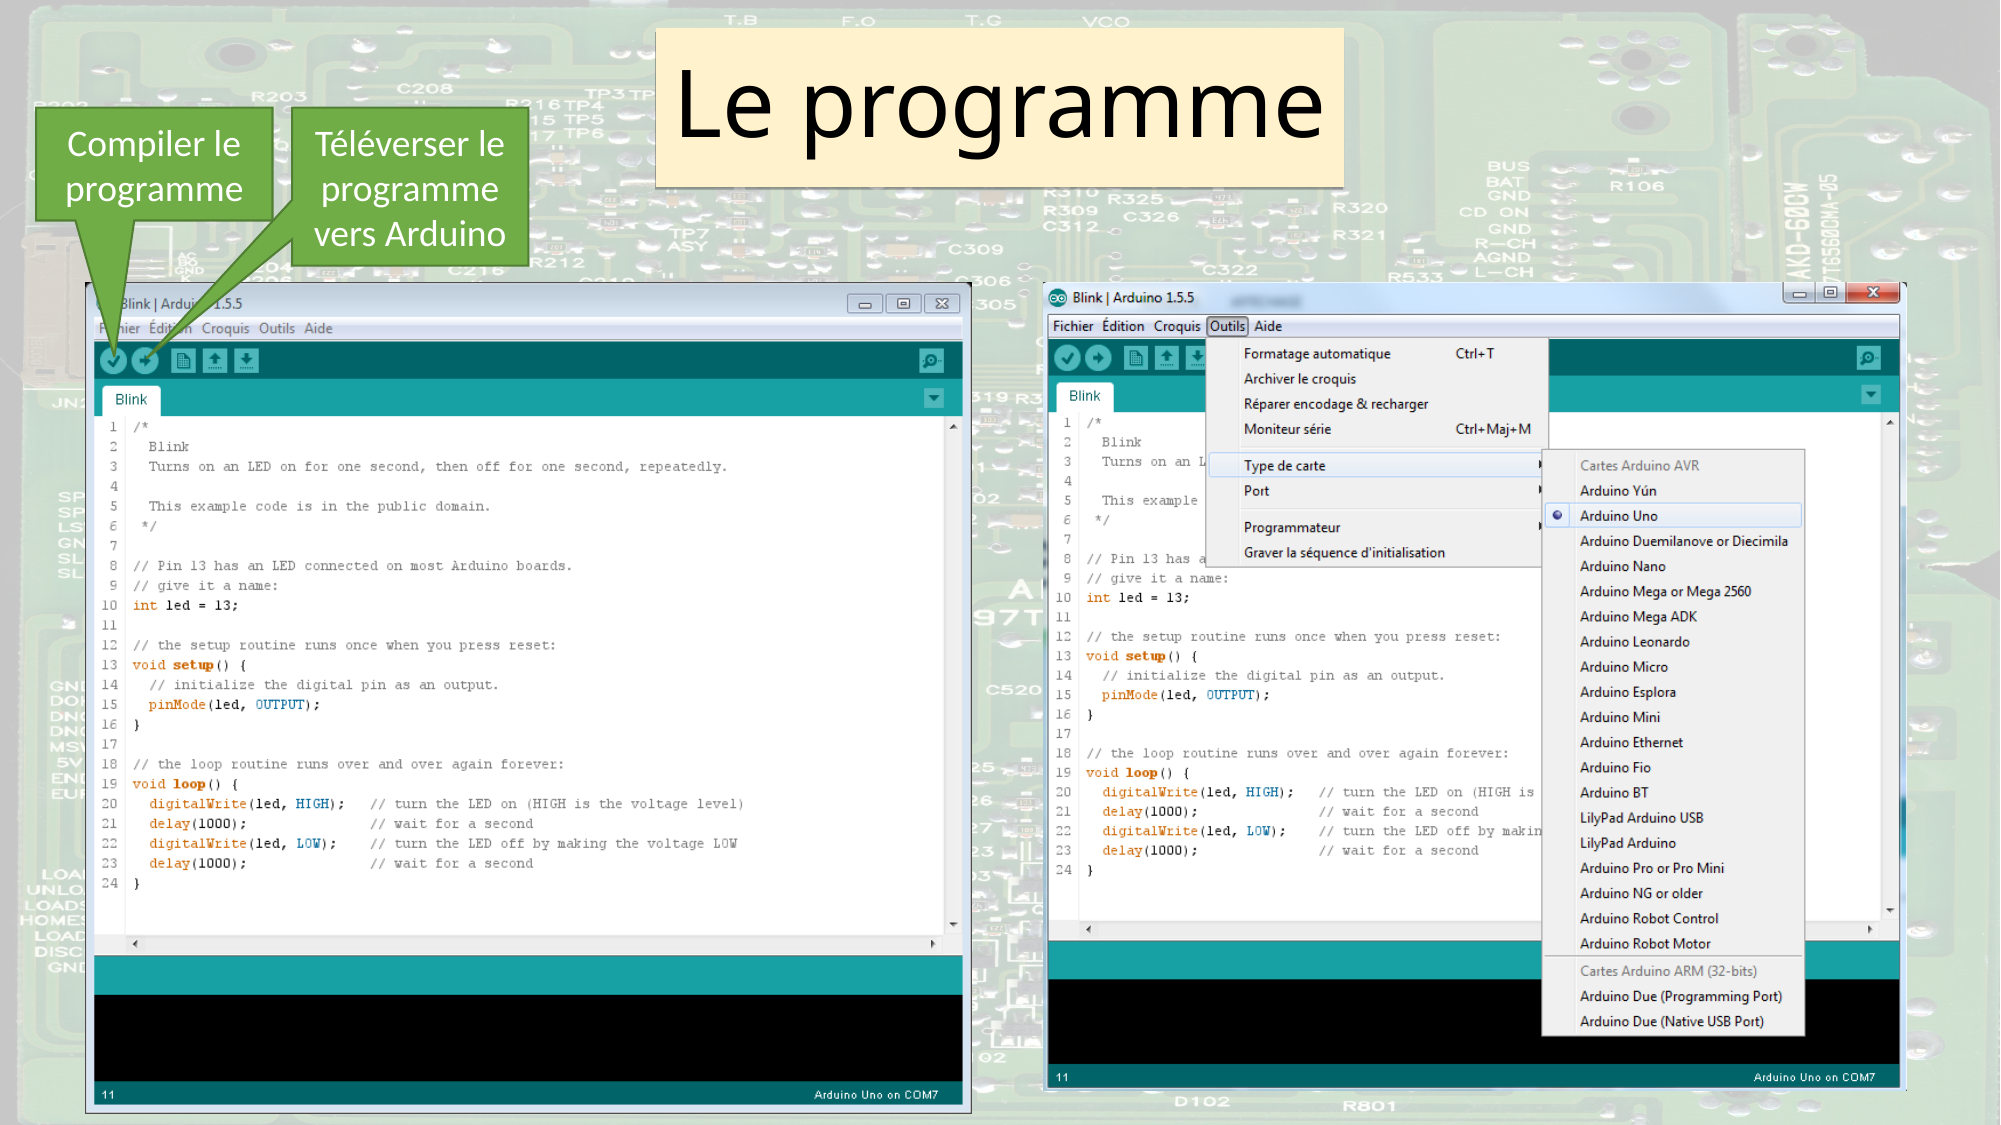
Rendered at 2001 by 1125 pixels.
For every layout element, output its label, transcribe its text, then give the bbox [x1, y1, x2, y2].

text_box Téléverser le programme vers Arduino [146, 107, 529, 359]
picture [85, 282, 972, 1114]
text_box Compiler le programme [36, 107, 273, 358]
picture [1043, 282, 1907, 1091]
title Le programme [655, 27, 1345, 187]
